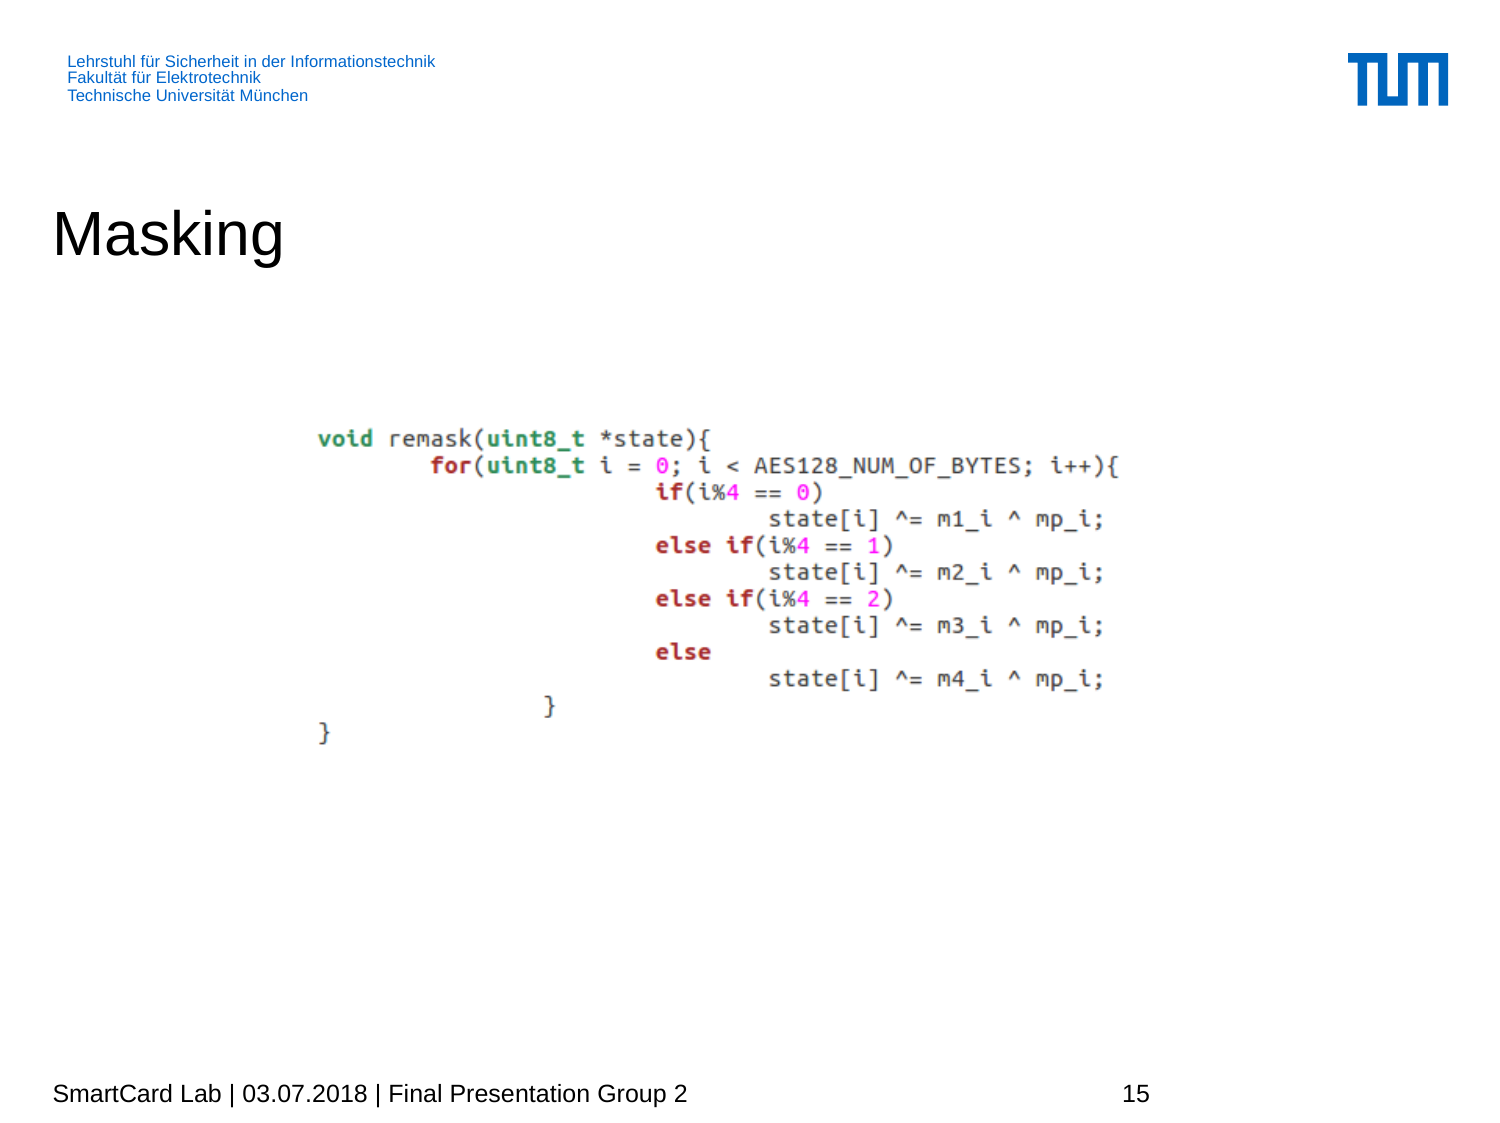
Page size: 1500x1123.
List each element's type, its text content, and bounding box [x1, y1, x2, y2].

text_box SmartCard Lab | 03.07.2018 | Final Presentation Group 2 [52, 1062, 1116, 1123]
picture [315, 425, 1155, 766]
title Masking [52, 192, 1453, 268]
text_box <number> [1122, 1062, 1459, 1123]
